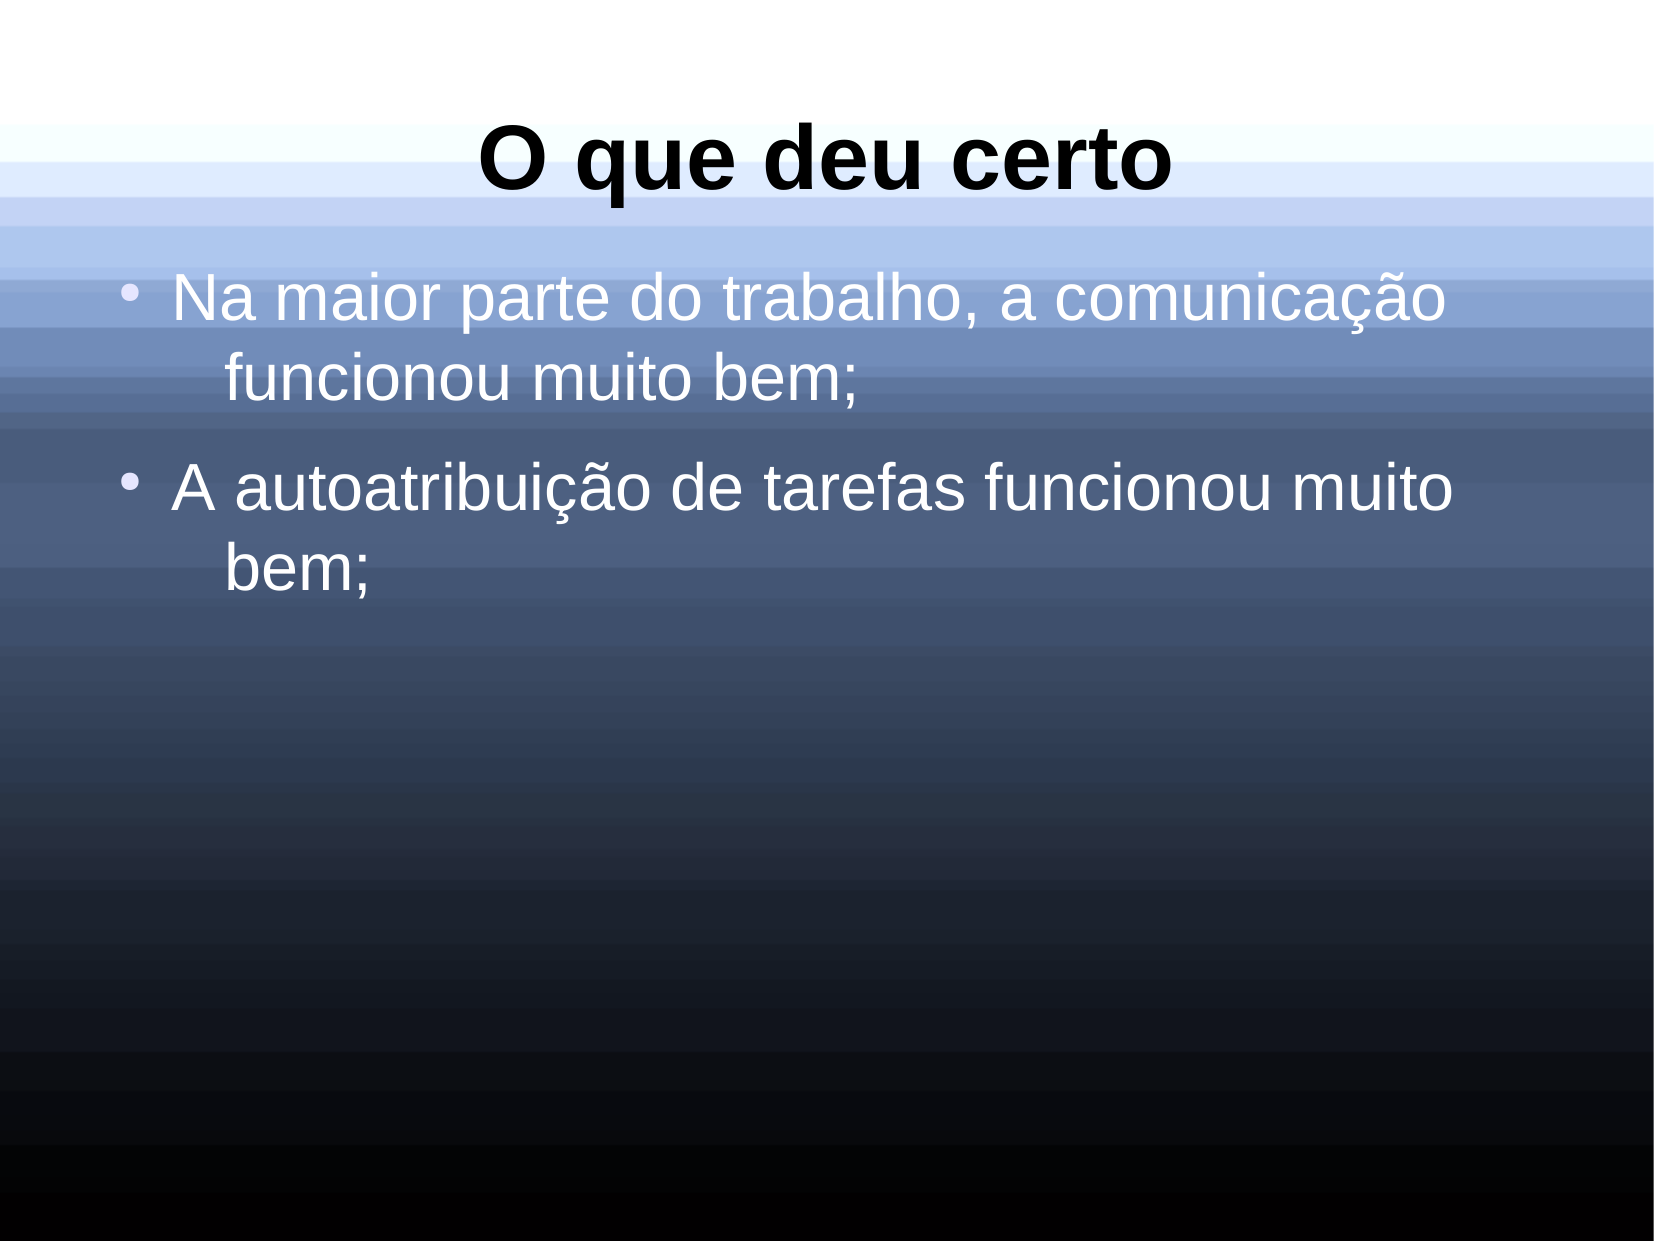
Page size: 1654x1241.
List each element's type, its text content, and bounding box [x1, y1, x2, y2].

title O que deu certo [82, 56, 1571, 250]
list Na maior parte do trabalho, a comunicação funcionou muito bem; A autoatribuição de tarefas funcionou muito bem; [82, 253, 1571, 1199]
